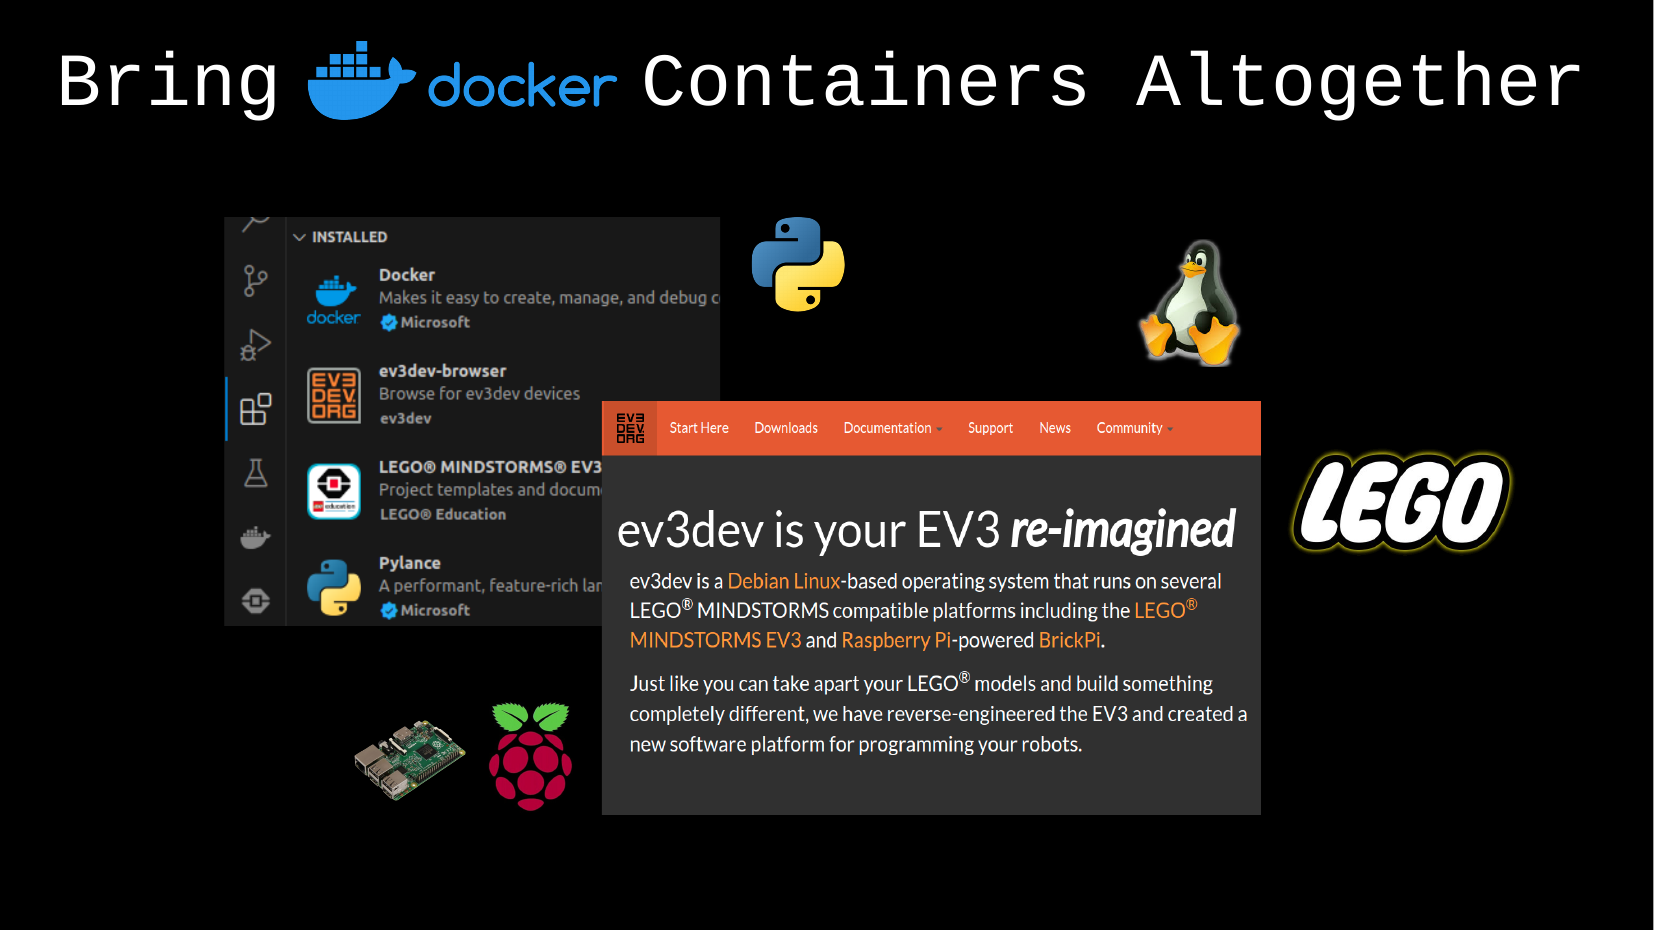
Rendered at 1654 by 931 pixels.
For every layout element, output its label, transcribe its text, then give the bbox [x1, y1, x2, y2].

picture [1125, 239, 1252, 367]
picture [751, 217, 848, 319]
picture [354, 720, 466, 801]
picture [1282, 437, 1521, 572]
text_box Bring Containers Altogether [41, 35, 1654, 154]
picture [484, 697, 576, 815]
picture [224, 217, 1261, 815]
